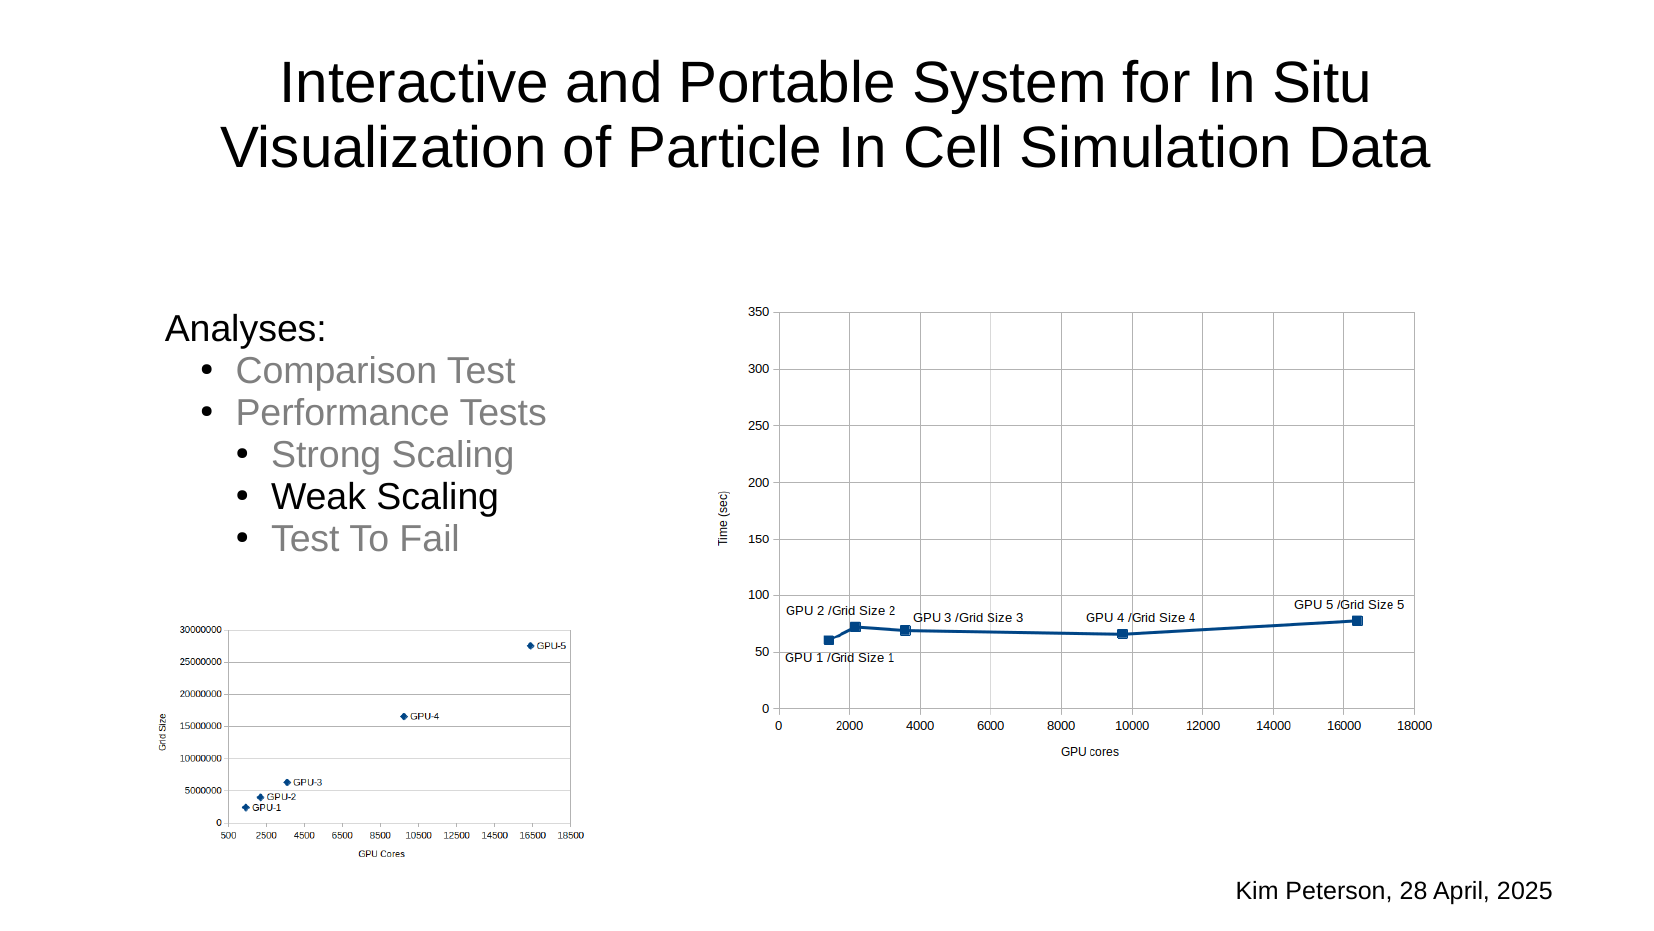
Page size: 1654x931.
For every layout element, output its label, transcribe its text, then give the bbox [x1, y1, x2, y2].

picture [690, 299, 1441, 784]
text_box Kim Peterson, 28 April, 2025 [1220, 868, 1598, 918]
picture [142, 619, 593, 874]
text_box Analyses: Comparison Test Performance Tests Strong Scaling Weak Scaling Test To Fail [150, 300, 690, 567]
title Interactive and Portable System for In Situ Visualization of Particle In Cell Simulation Data [82, 37, 1571, 193]
